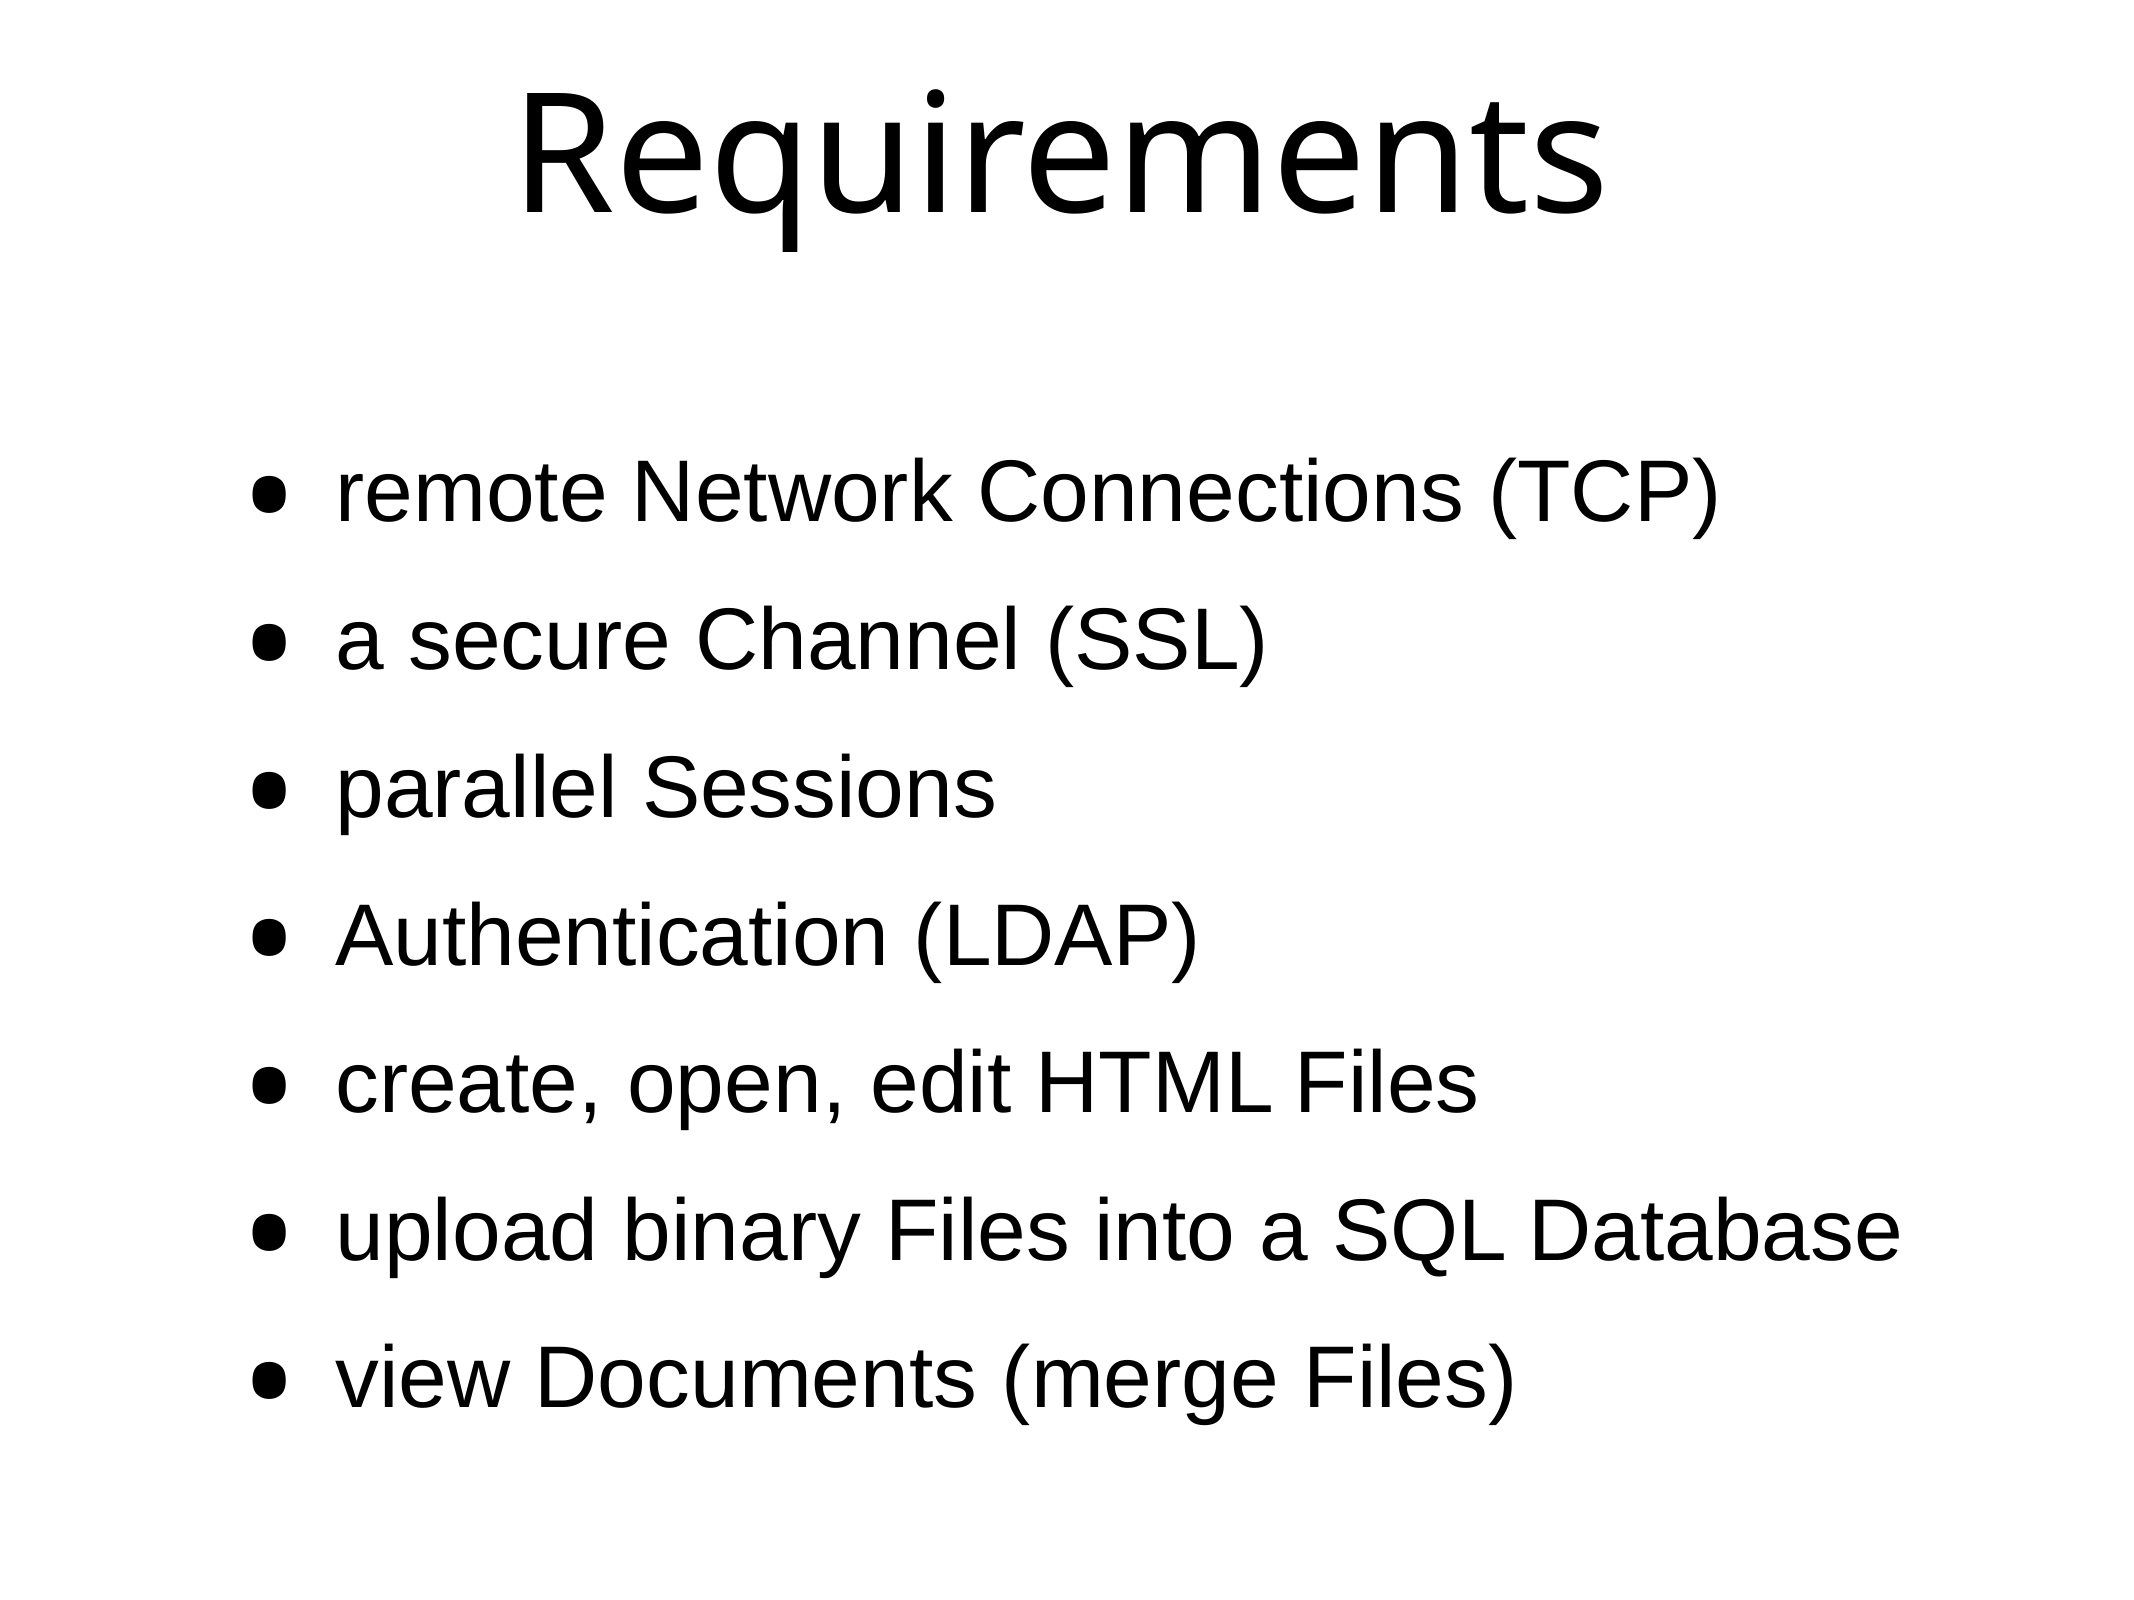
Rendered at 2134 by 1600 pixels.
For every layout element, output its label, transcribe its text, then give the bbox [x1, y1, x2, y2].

list remote Network Connections (TCP) a secure Channel (SSL) parallel Sessions Authentication (LDAP) create, open, edit HTML Files upload binary Files into a SQL Database view Documents (merge Files) [181, 354, 1979, 1515]
title Requirements [202, 30, 1920, 266]
